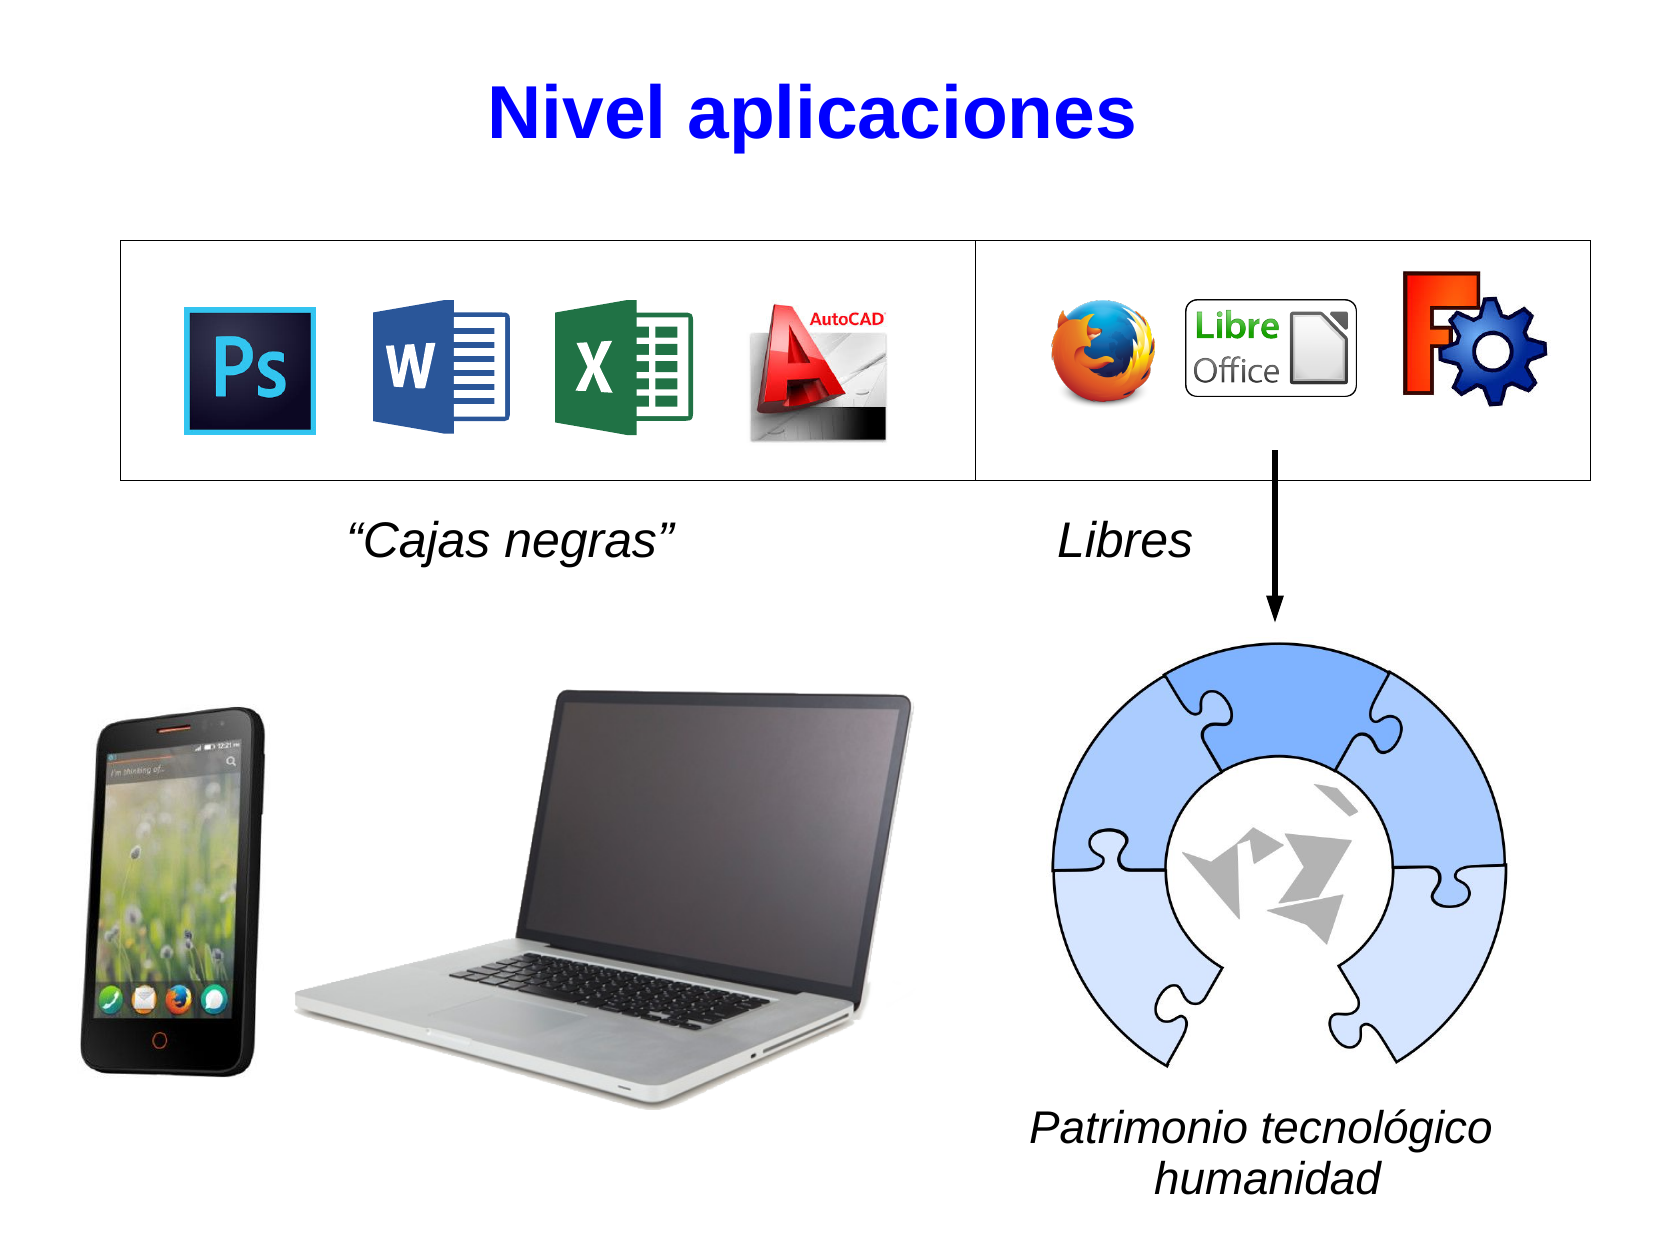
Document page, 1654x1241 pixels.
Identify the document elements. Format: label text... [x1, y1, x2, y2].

picture [555, 300, 694, 436]
picture [294, 689, 916, 1111]
picture [1185, 299, 1357, 397]
text_box Libres [1005, 509, 1246, 571]
picture [1046, 637, 1516, 1081]
picture [184, 307, 316, 436]
picture [1050, 299, 1156, 408]
text_box “Cajas negras” [315, 509, 706, 571]
text_box [120, 240, 1591, 481]
text_box Nivel aplicaciones [64, 60, 1561, 166]
picture [1395, 258, 1557, 421]
picture [373, 300, 511, 434]
text_box Patrimonio tecnológico humanidad [900, 1101, 1636, 1205]
picture [75, 704, 271, 1079]
picture [738, 299, 901, 446]
